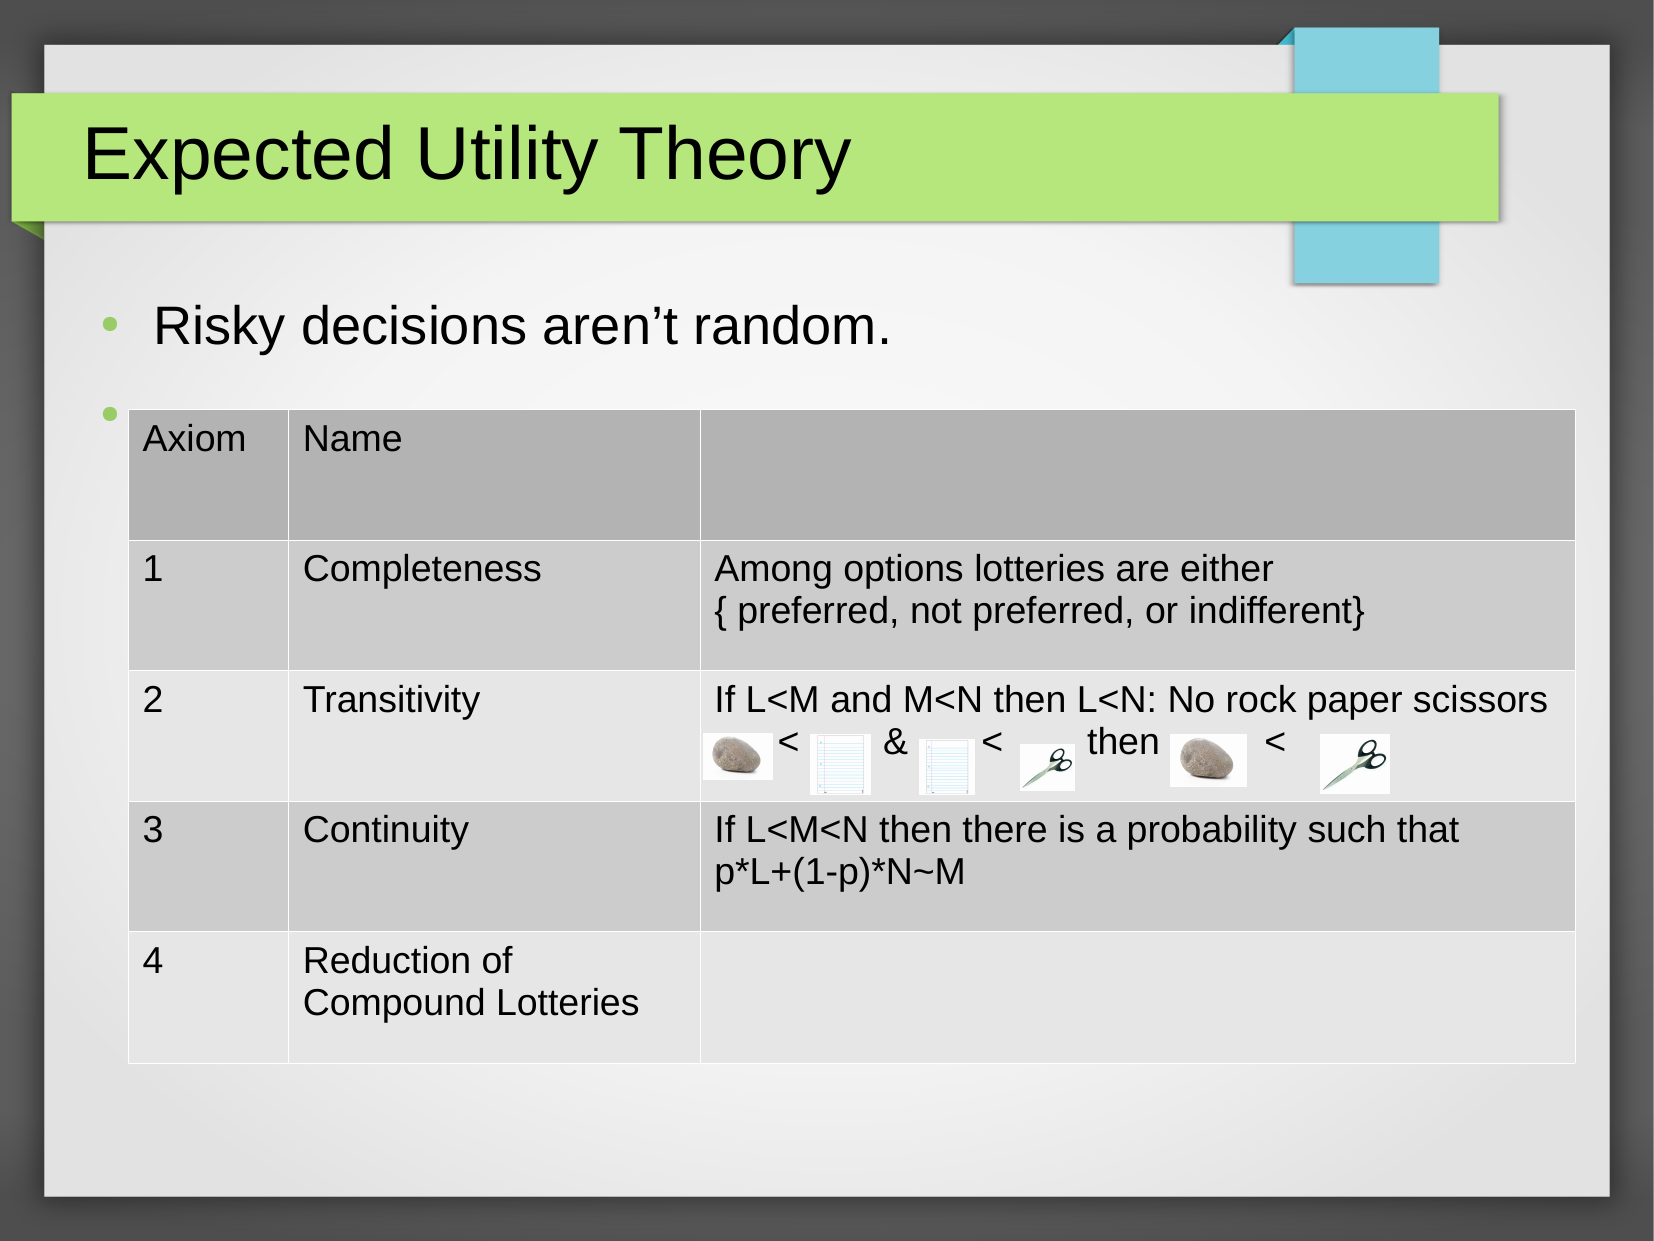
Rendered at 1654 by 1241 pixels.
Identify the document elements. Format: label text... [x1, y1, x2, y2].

table_cell Among options lotteries are either { preferred, not preferred, or indifferent} [701, 541, 1575, 670]
picture [0, 0, 1654, 1241]
table_cell 4 [129, 932, 288, 1063]
table_cell If L<M<N then there is a probability such that p*L+(1-p)*N~M [701, 802, 1575, 931]
table_cell Continuity [289, 802, 700, 931]
table_header [701, 410, 1575, 540]
table_cell [701, 932, 1575, 1063]
table_cell 3 [129, 802, 288, 931]
table_cell 1 [129, 541, 288, 670]
table_cell Completeness [289, 541, 700, 670]
table_cell 2 [129, 671, 288, 801]
table_cell Reduction of Compound Lotteries [289, 932, 700, 1063]
list Risky decisions aren’t random. [82, 295, 1571, 1015]
table_cell Transitivity [289, 671, 700, 801]
table_header Axiom [129, 410, 288, 540]
table_cell If L<M and M<N then L<N: No rock paper scissors < & < then < [701, 671, 1575, 801]
title Expected Utility Theory [82, 94, 1264, 213]
table_header Name [289, 410, 700, 540]
